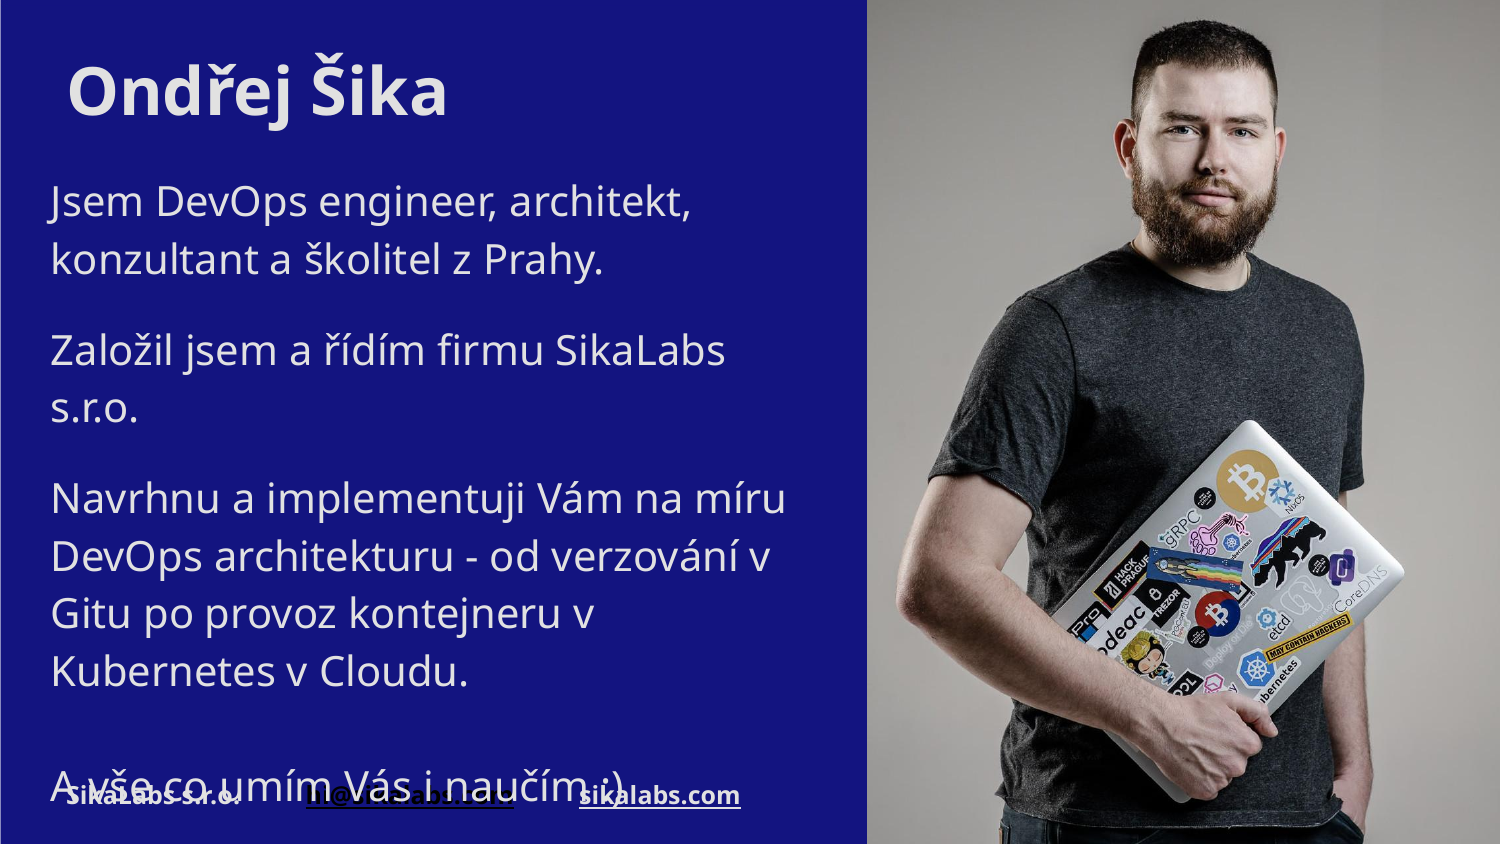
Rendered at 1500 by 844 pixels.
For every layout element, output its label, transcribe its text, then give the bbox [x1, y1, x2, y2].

picture [0, 0, 1500, 844]
title Ondřej Šika [51, 33, 867, 128]
list Jsem DevOps engineer, architekt, konzultant a školitel z Prahy. Založil jsem a řídím firmu SikaLabs s.r.o. Navrhnu a implementuji Vám na míru DevOps architekturu - od verzování v Gitu po provoz kontejneru v Kubernetes v Cloudu. A vše co umím Vás i naučím :) [35, 152, 837, 692]
